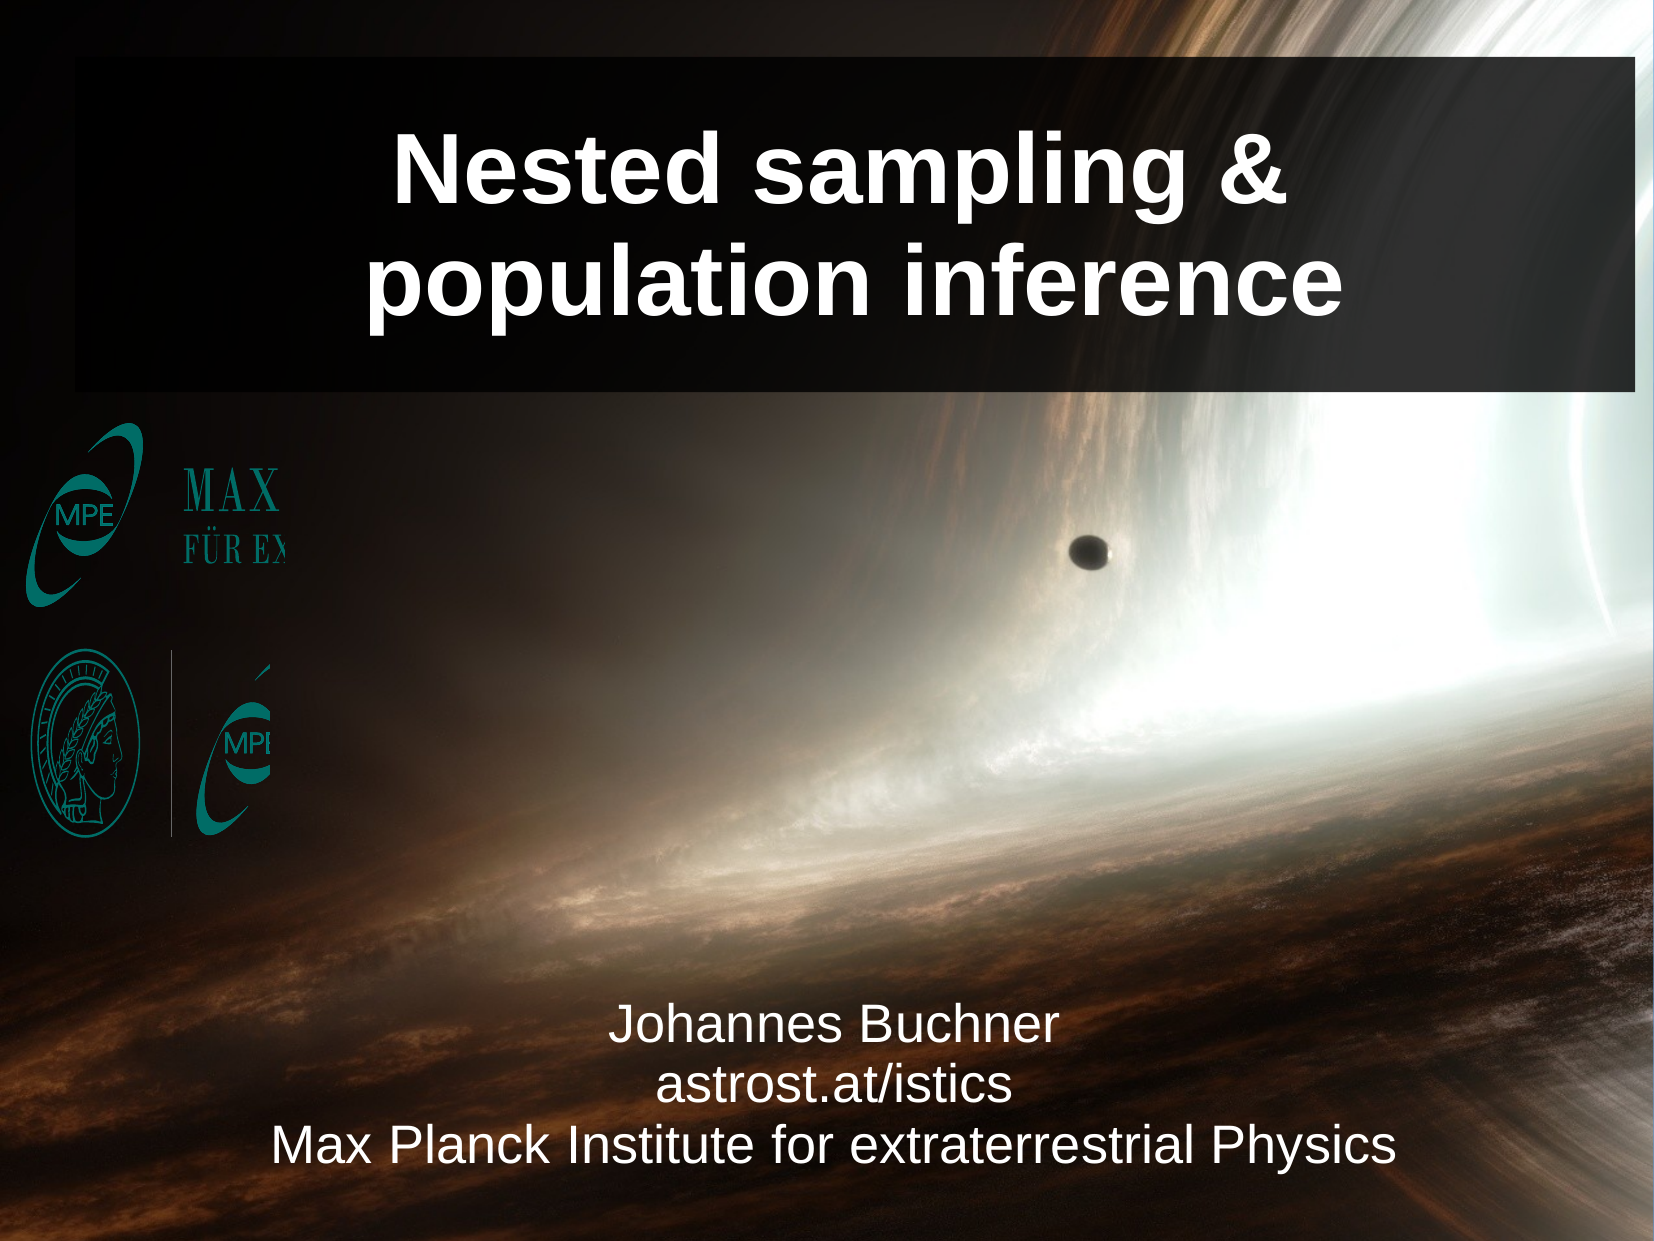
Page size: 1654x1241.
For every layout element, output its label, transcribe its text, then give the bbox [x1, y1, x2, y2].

subtitle Johannes Buchner astrost.at/istics Max Planck Institute for extraterrestrial Physics [106, 480, 1564, 1241]
title Nested sampling & population inference [75, 56, 1636, 393]
picture [0, 0, 1654, 1241]
